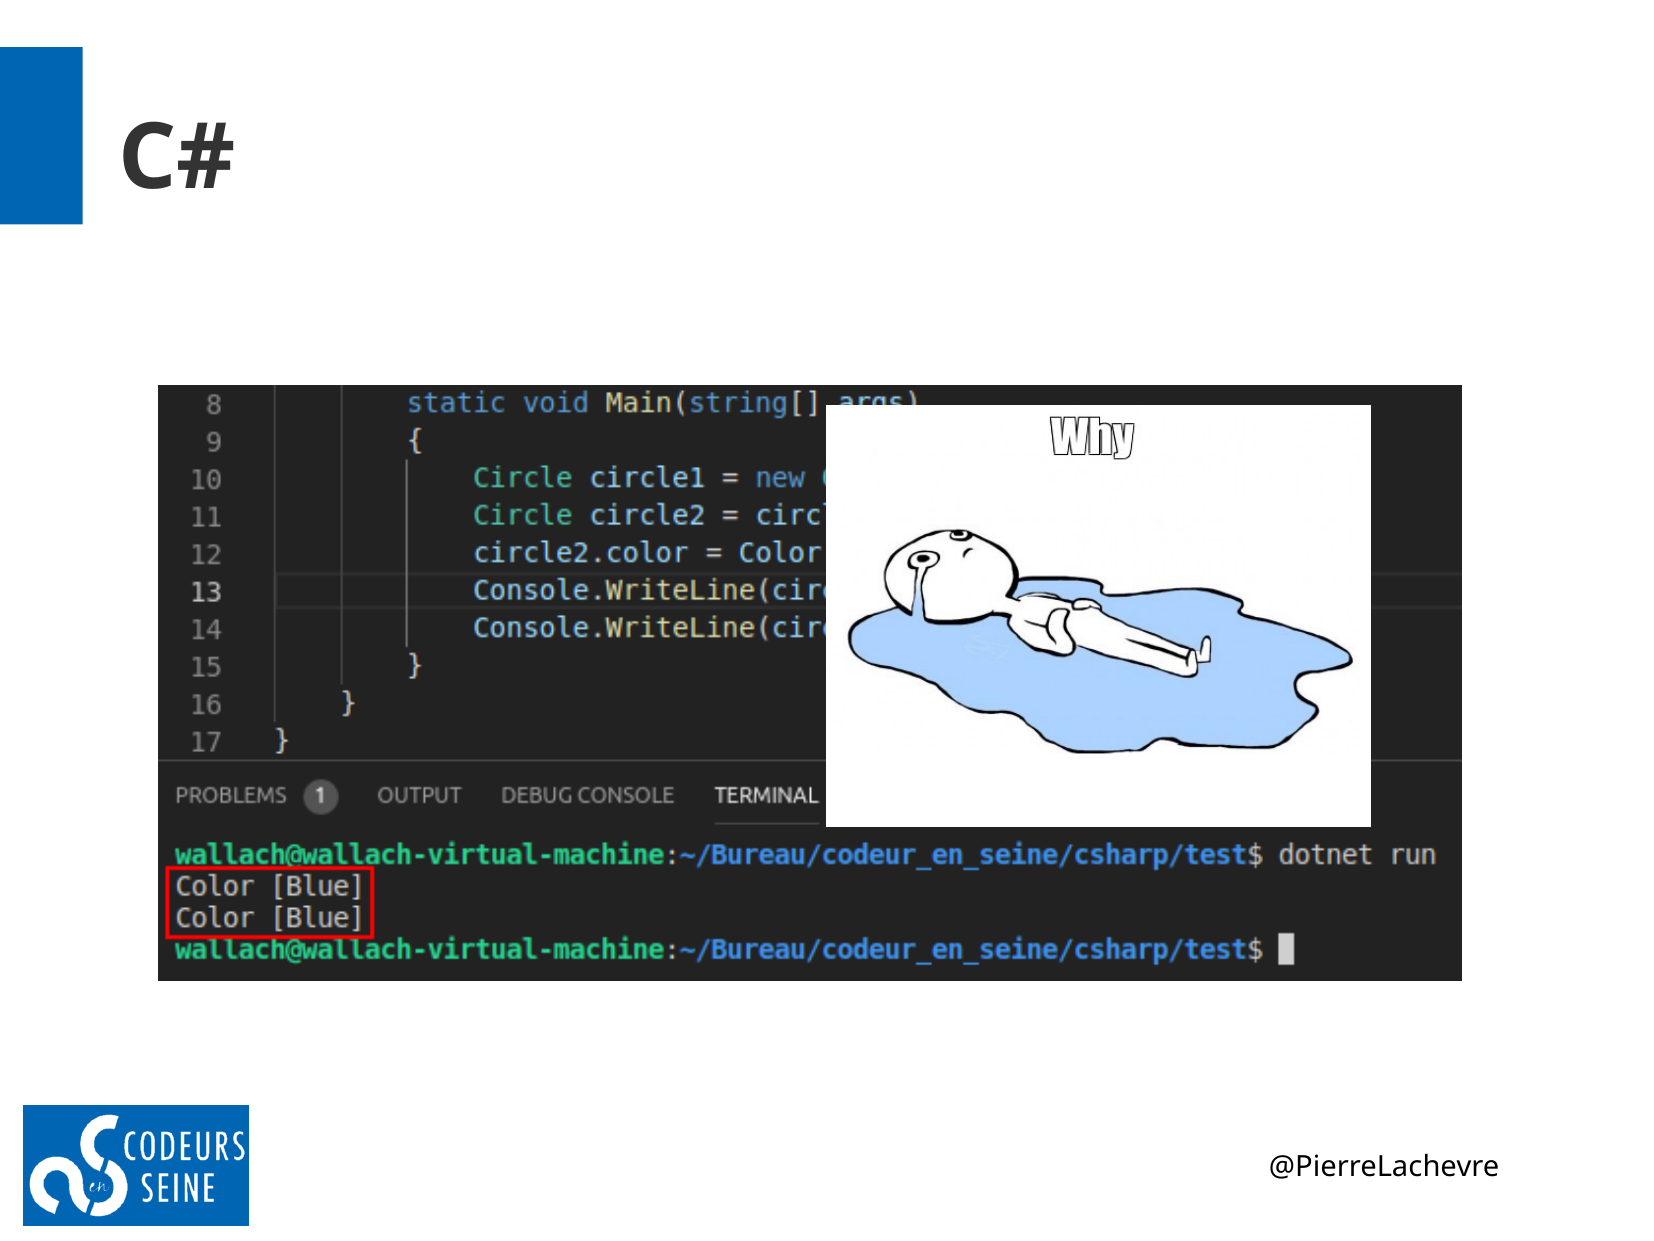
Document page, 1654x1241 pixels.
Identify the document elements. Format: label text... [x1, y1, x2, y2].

title C# [118, 49, 1571, 257]
picture [23, 1105, 249, 1226]
picture [158, 385, 1462, 981]
